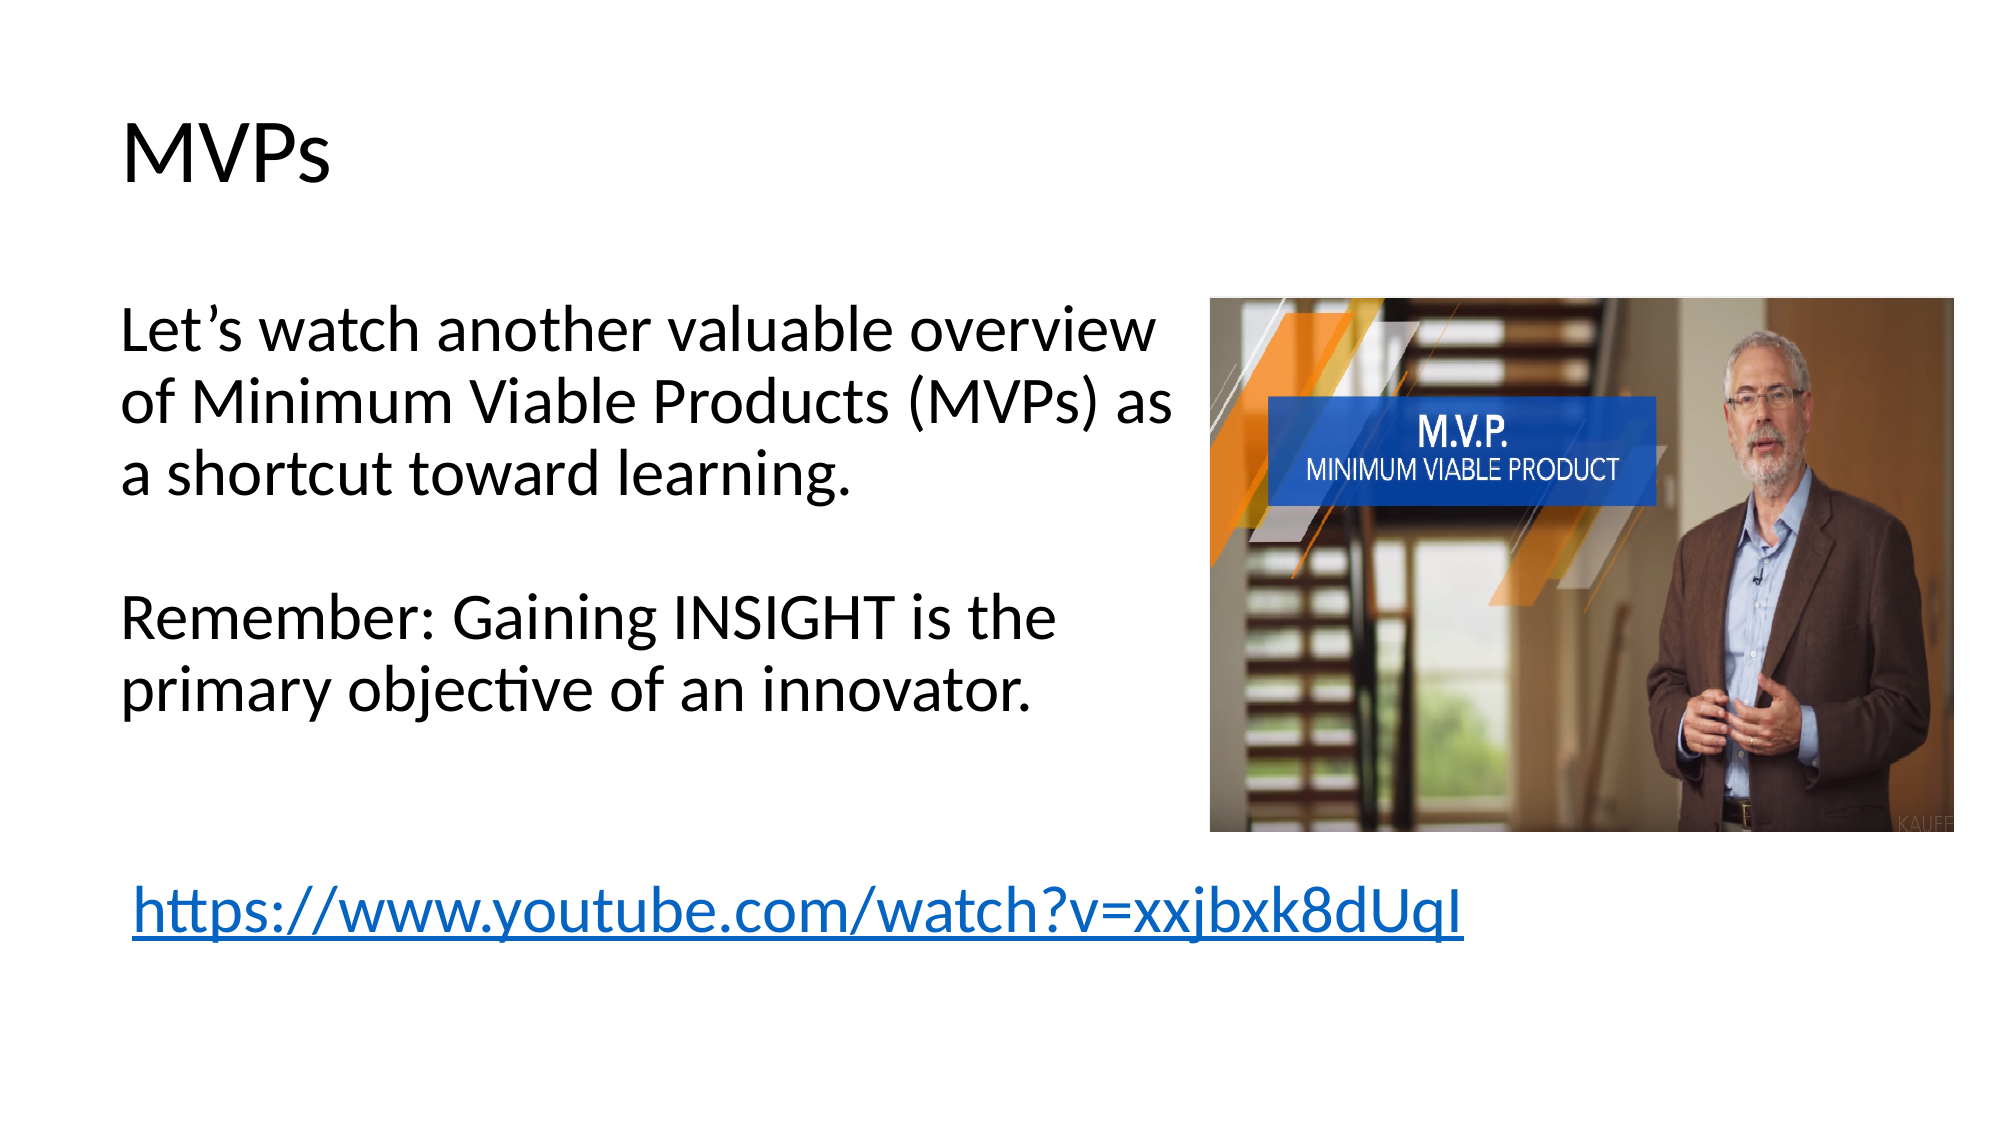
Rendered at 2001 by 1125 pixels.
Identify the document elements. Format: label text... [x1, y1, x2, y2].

picture [1209, 296, 1954, 832]
list Let’s watch another valuable overview of Minimum Viable Products (MVPs) as a shortcut toward learning. Remember: Gaining INSIGHT is the primary objective of an innovator. [99, 274, 1226, 803]
title MVPs [99, 45, 1900, 223]
list https://www.youtube.com/watch?v=xxjbxk8dUqI [112, 854, 2000, 1057]
